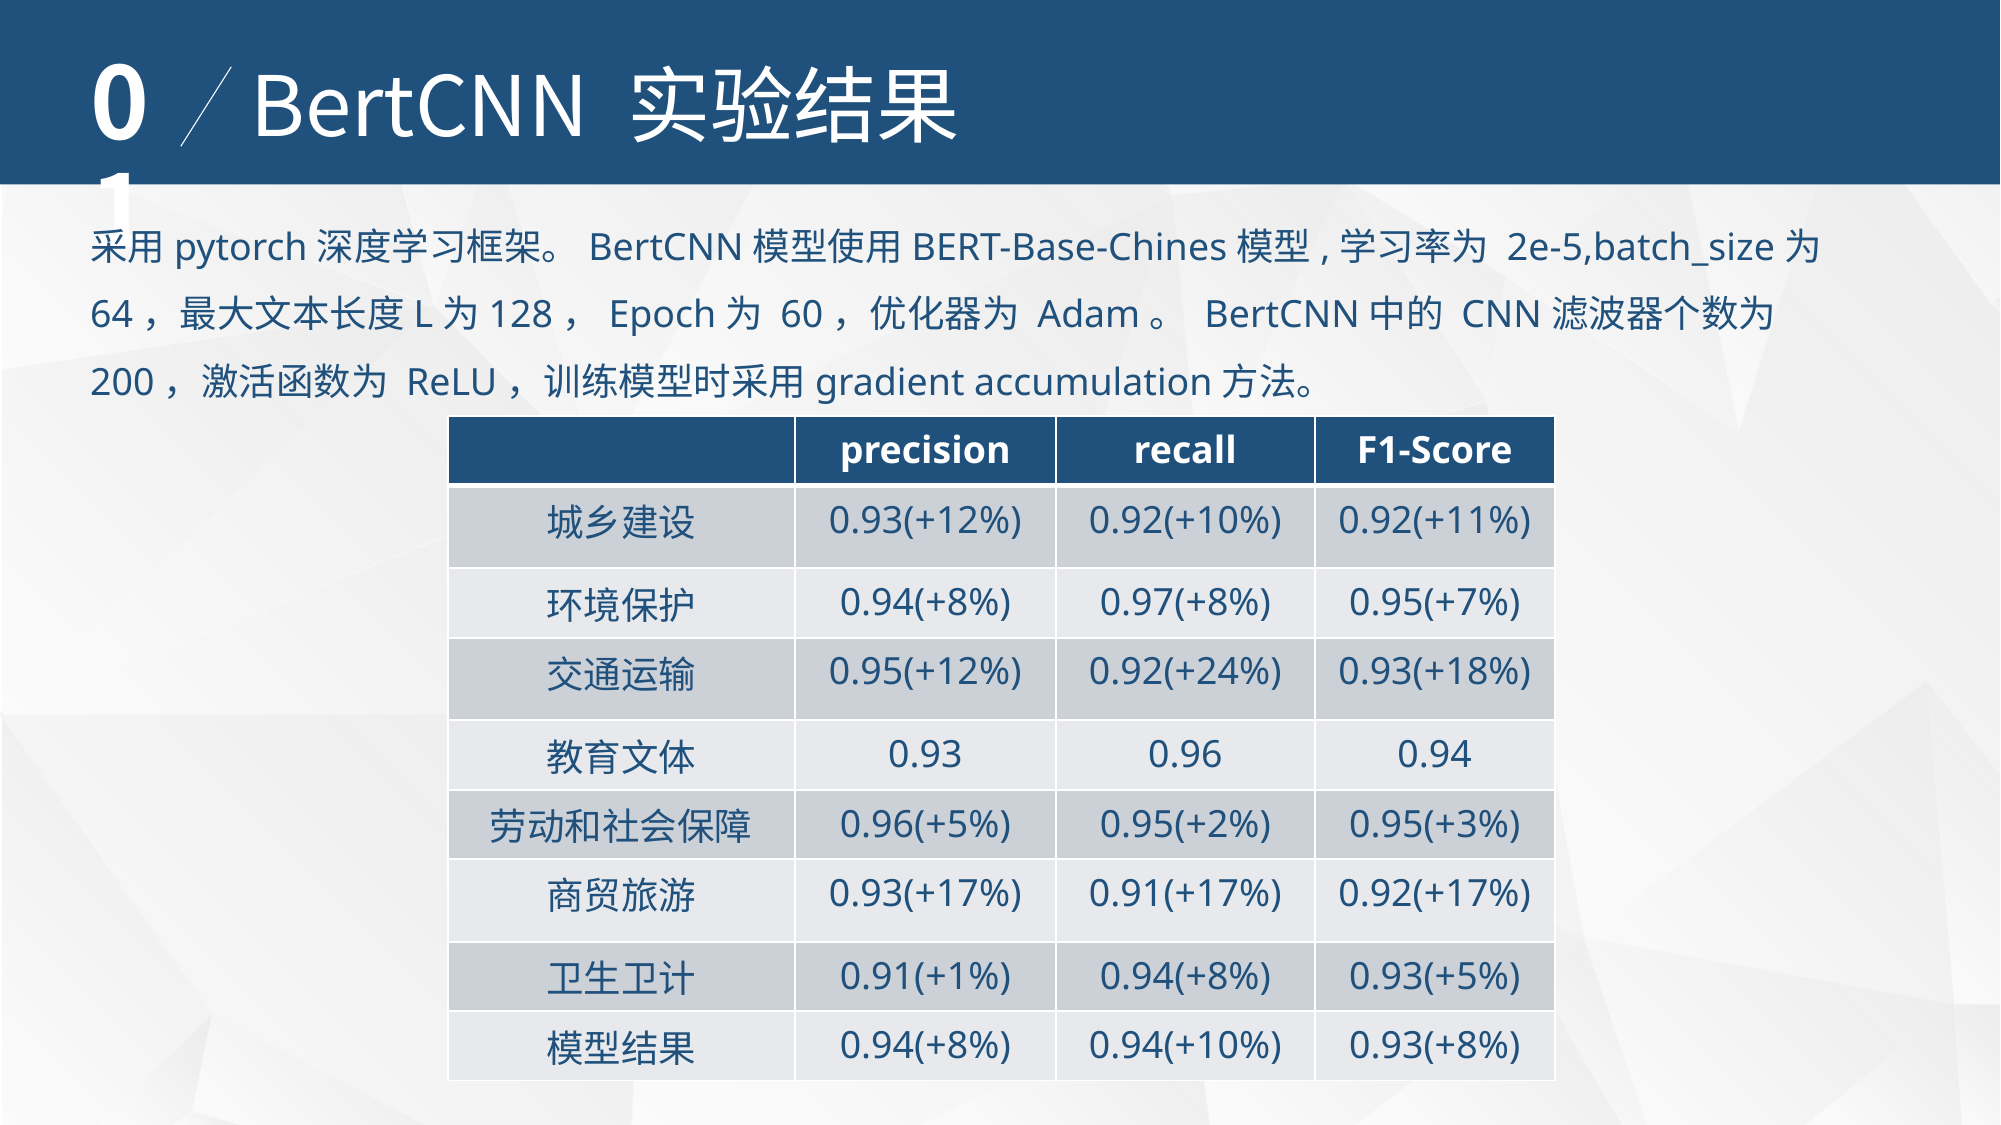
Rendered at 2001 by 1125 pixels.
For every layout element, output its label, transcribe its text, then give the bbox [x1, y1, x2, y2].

table_cell 劳动和社会保障 [449, 791, 794, 858]
table_header precision [796, 417, 1055, 483]
table_cell 0.94 [1316, 721, 1554, 789]
table_cell 0.92(+17%) [1316, 860, 1554, 941]
table_cell 城乡建设 [449, 488, 794, 567]
table_cell 0.97(+8%) [1057, 569, 1314, 637]
table_cell 0.95(+12%) [796, 639, 1055, 719]
table_cell 0.91(+1%) [796, 943, 1055, 1010]
table_cell 0.93(+5%) [1316, 943, 1554, 1010]
table_cell 0.93 [796, 721, 1055, 789]
table_header [449, 417, 794, 483]
list BertCNN 实验结果 [235, 57, 1071, 139]
table_cell 卫生卫计 [449, 943, 794, 1010]
table_cell 商贸旅游 [449, 860, 794, 941]
table_cell 0.93(+8%) [1316, 1012, 1554, 1080]
table_cell 0.92(+24%) [1057, 639, 1314, 719]
table_header F1-Score [1316, 417, 1554, 483]
table_cell 0.96(+5%) [796, 791, 1055, 858]
table_cell 0.95(+2%) [1057, 791, 1314, 858]
list 01 [75, 45, 218, 193]
table_cell 交通运输 [449, 639, 794, 719]
table_cell 0.95(+3%) [1316, 791, 1554, 858]
table_cell 0.95(+7%) [1316, 569, 1554, 637]
table_cell 模型结果 [449, 1012, 794, 1080]
table_cell 0.93(+12%) [796, 488, 1055, 567]
table_cell 0.93(+18%) [1316, 639, 1554, 719]
table_cell 0.92(+11%) [1316, 488, 1554, 567]
table_cell 教育文体 [449, 721, 794, 789]
table_cell 0.94(+10%) [1057, 1012, 1314, 1080]
table_cell 0.94(+8%) [1057, 943, 1314, 1010]
table_cell 0.91(+17%) [1057, 860, 1314, 941]
picture [0, 0, 2001, 1125]
text_box 采用pytorch深度学习框架。BertCNN模型使用BERT-Base-Chines模型,学习率为 2e-5,batch_size为 64，最大文本长度L为128，Epoch为 60，优化器为 Adam。 BertCNN中的 CNN滤波器个数为200，激活函数为 ReLU，训练模型时采用gradient accumulation方法。 [75, 193, 1874, 411]
table_cell 0.94(+8%) [796, 569, 1055, 637]
table_cell 0.96 [1057, 721, 1314, 789]
table_cell 0.94(+8%) [796, 1012, 1055, 1080]
table_cell 0.92(+10%) [1057, 488, 1314, 567]
table_cell 环境保护 [449, 569, 794, 637]
table_cell 0.93(+17%) [796, 860, 1055, 941]
table_header recall [1057, 417, 1314, 483]
